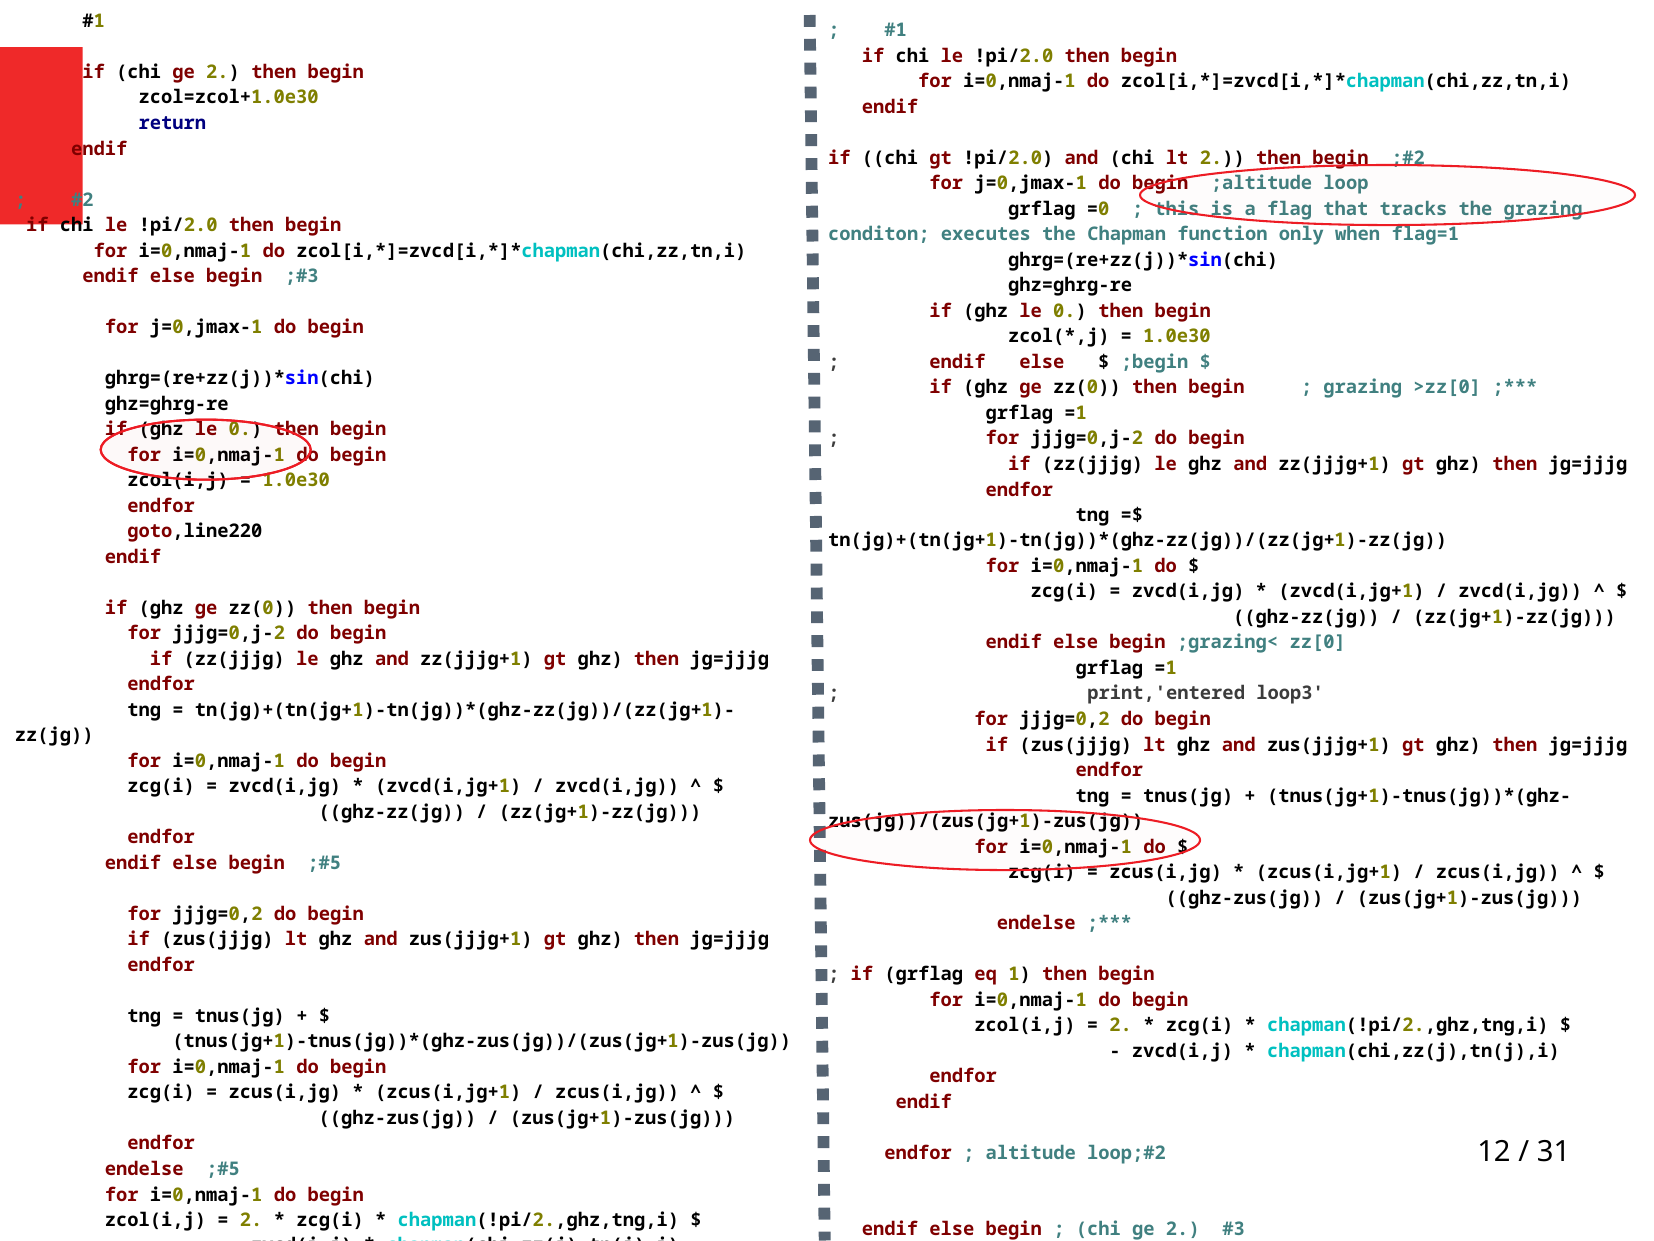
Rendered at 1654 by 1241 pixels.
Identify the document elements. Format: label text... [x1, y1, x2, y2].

text_box [810, 810, 1201, 871]
text_box #1 if (chi ge 2.) then begin zcol=zcol+1.0e30 return endif ; #2 if chi le !pi/2.0 then begin for i=0,nmaj-1 do zcol[i,*]=zvcd[i,*]*chapman(chi,zz,tn,i) endif else begin ;#3 for j=0,jmax-1 do begin ghrg=(re+zz(j))*sin(chi) ghz=ghrg-re if (ghz le 0.) then begin for i=0,nmaj-1 do begin zcol(i,j) = 1.0e30 endfor goto,line220 endif if (ghz ge zz(0)) then begin for jjjg=0,j-2 do begin if (zz(jjjg) le ghz and zz(jjjg+1) gt ghz) then jg=jjjg endfor tng = tn(jg)+(tn(jg+1)-tn(jg))*(ghz-zz(jg))/(zz(jg+1)-zz(jg)) for i=0,nmaj-1 do begin zcg(i) = zvcd(i,jg) * (zvcd(i,jg+1) / zvcd(i,jg)) ^ $ ((ghz-zz(jg)) / (zz(jg+1)-zz(jg))) endfor endif else begin ;#5 for jjjg=0,2 do begin if (zus(jjjg) lt ghz and zus(jjjg+1) gt ghz) then jg=jjjg endfor tng = tnus(jg) + $ (tnus(jg+1)-tnus(jg))*(ghz-zus(jg))/(zus(jg+1)-zus(jg)) for i=0,nmaj-1 do begin zcg(i) = zcus(i,jg) * (zcus(i,jg+1) / zcus(i,jg)) ^ $ ((ghz-zus(jg)) / (zus(jg+1)-zus(jg))) endfor endelse ;#5 for i=0,nmaj-1 do begin zcol(i,j) = 2. * zcg(i) * chapman(!pi/2.,ghz,tng,i) $ - zvcd(i,j) * chapman(chi,zz(j),tn(j),i) endfor line220: endfor ; altitude loop endelse ; chi greater than pi/2 [0, 0, 825, 1205]
text_box [100, 419, 311, 480]
text_box ; #1 if chi le !pi/2.0 then begin for i=0,nmaj-1 do zcol[i,*]=zvcd[i,*]*chapman(chi,zz,tn,i) endif if ((chi gt !pi/2.0) and (chi lt 2.)) then begin ;#2 for j=0,jmax-1 do begin ;altitude loop grflag =0 ; this is a flag that tracks the grazing conditon; executes the Chapman function only when flag=1 ghrg=(re+zz(j))*sin(chi) ghz=ghrg-re if (ghz le 0.) then begin zcol(*,j) = 1.0e30 ; endif else $ ;begin $ if (ghz ge zz(0)) then begin ; grazing >zz[0] ;*** grflag =1 ; for jjjg=0,j-2 do begin if (zz(jjjg) le ghz and zz(jjjg+1) gt ghz) then jg=jjjg endfor tng =$ tn(jg)+(tn(jg+1)-tn(jg))*(ghz-zz(jg))/(zz(jg+1)-zz(jg)) for i=0,nmaj-1 do $ zcg(i) = zvcd(i,jg) * (zvcd(i,jg+1) / zvcd(i,jg)) ^ $ ((ghz-zz(jg)) / (zz(jg+1)-zz(jg))) endif else begin ;grazing< zz[0] grflag =1 ; print,'entered loop3' for jjjg=0,2 do begin if (zus(jjjg) lt ghz and zus(jjjg+1) gt ghz) then jg=jjjg endfor tng = tnus(jg) + (tnus(jg+1)-tnus(jg))*(ghz-zus(jg))/(zus(jg+1)-zus(jg)) for i=0,nmaj-1 do $ zcg(i) = zcus(i,jg) * (zcus(i,jg+1) / zcus(i,jg)) ^ $ ((ghz-zus(jg)) / (zus(jg+1)-zus(jg))) endelse ;*** ; if (grflag eq 1) then begin for i=0,nmaj-1 do begin zcol(i,j) = 2. * zcg(i) * chapman(!pi/2.,ghz,tng,i) $ - zvcd(i,j) * chapman(chi,zz(j),tn(j),i) endfor endif endfor ; altitude loop;#2 endif else begin ; (chi ge 2.) #3 zcol=zcol+1.0e30 endelse [813, 9, 1653, 1241]
text_box [1140, 165, 1636, 226]
